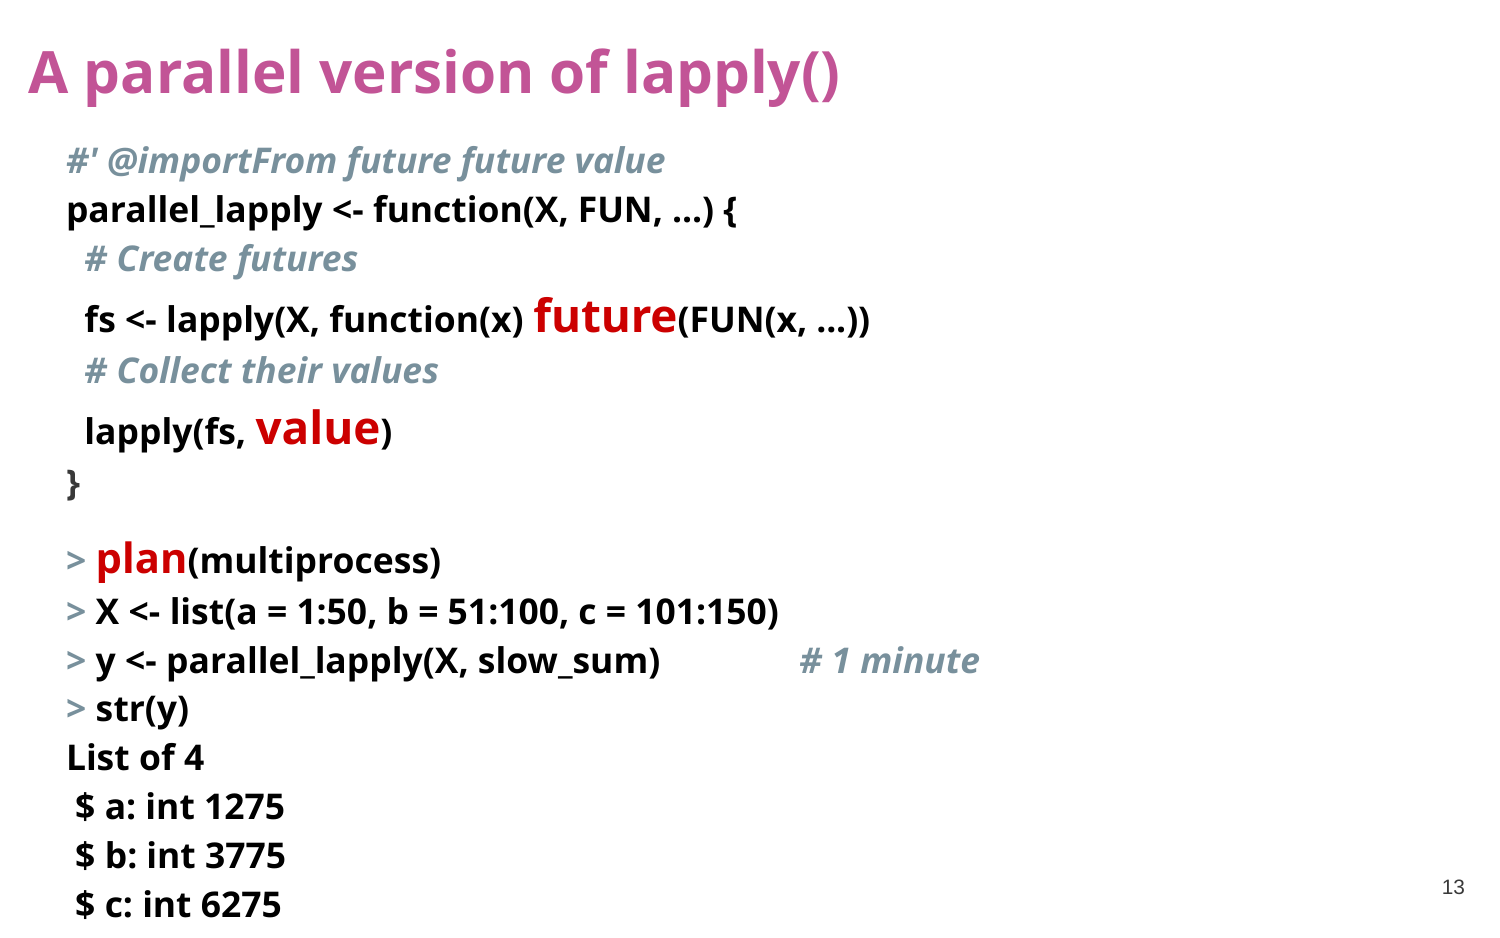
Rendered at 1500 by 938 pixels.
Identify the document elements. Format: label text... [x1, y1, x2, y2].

title A parallel version of lapply() [13, 20, 1480, 136]
list #' @importFrom future future value parallel_lapply <- function(X, FUN, ...) { # Create futures fs <- lapply(X, function(x) future(FUN(x, ...)) # Collect their values lapply(fs, value) } [51, 116, 1449, 499]
slide_number <number> [1389, 849, 1480, 922]
list > plan(multiprocess) > X <- list(a = 1:50, b = 51:100, c = 101:150) > y <- parallel_lapply(X, slow_sum) # 1 minute > str(y) List of 4 $ a: int 1275 $ b: int 3775 $ c: int 6275 [51, 509, 1449, 931]
